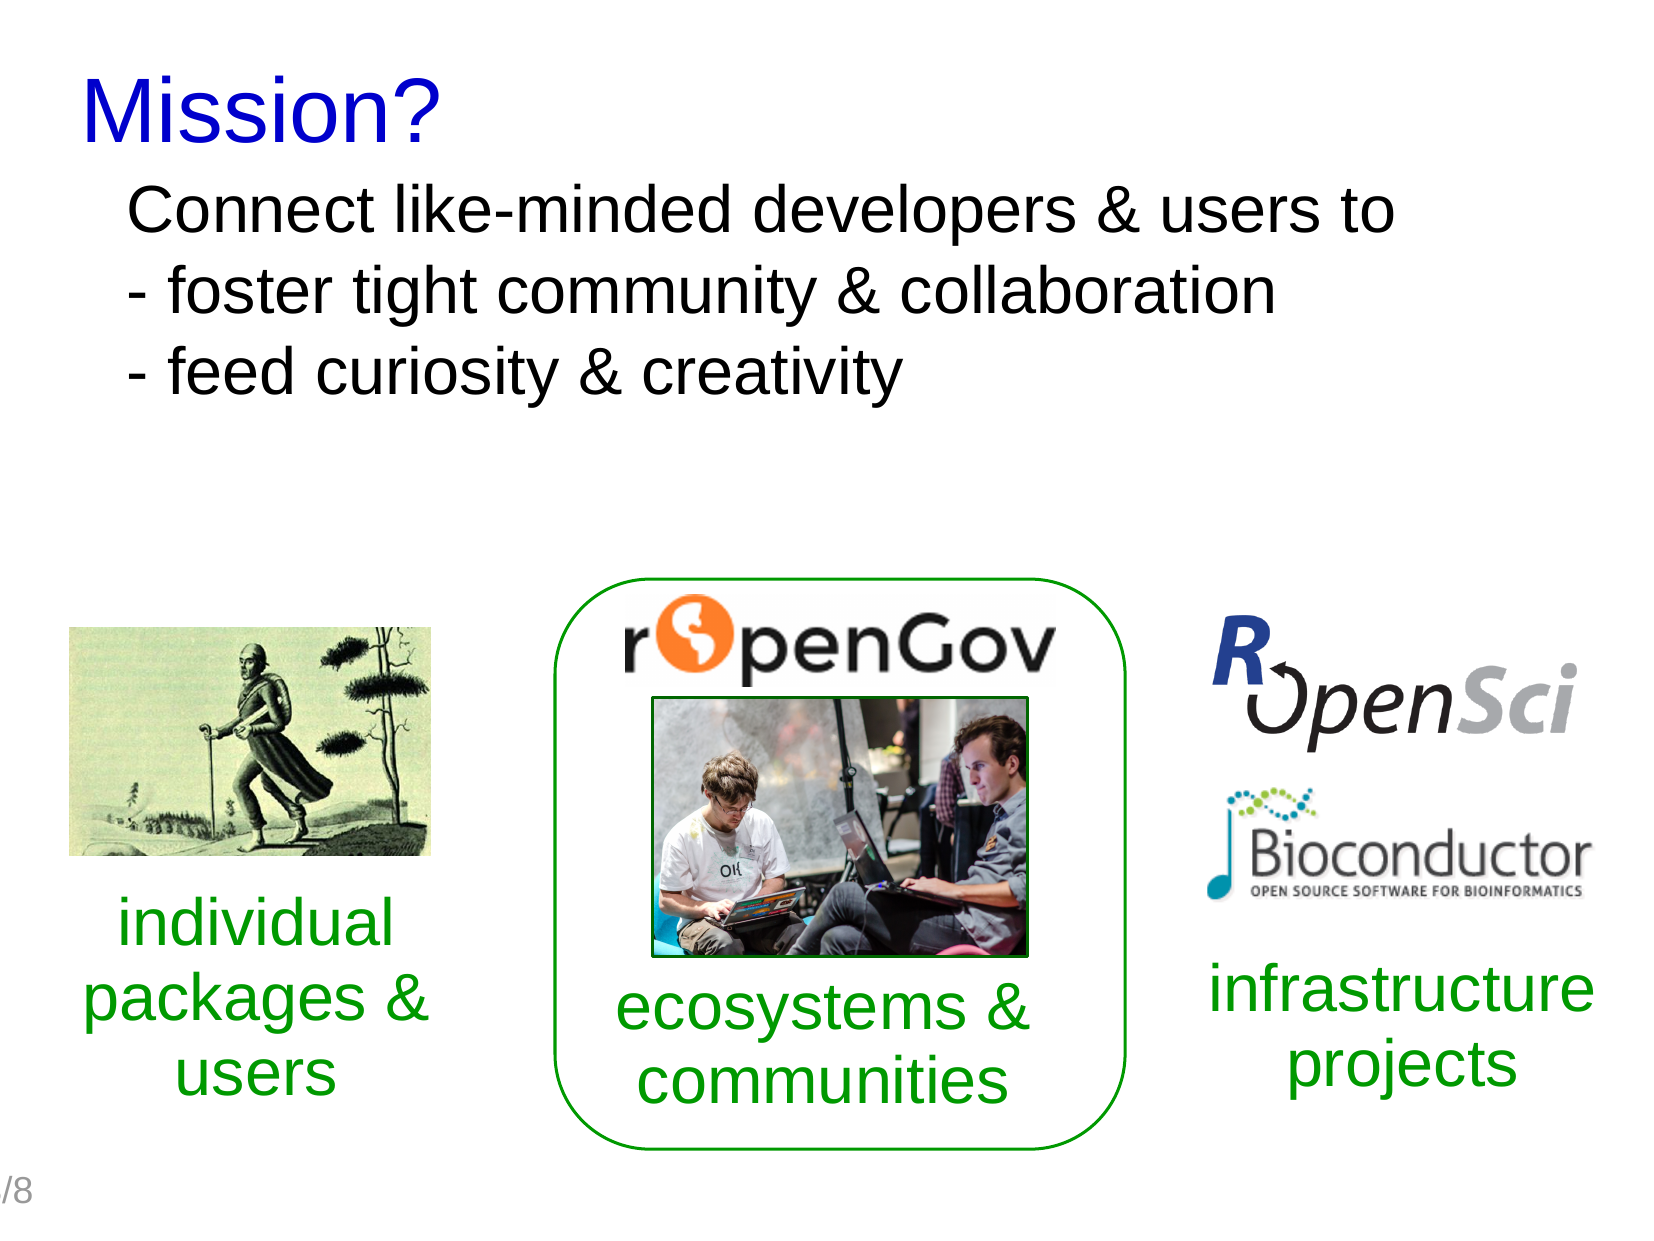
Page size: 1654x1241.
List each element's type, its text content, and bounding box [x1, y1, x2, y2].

list Connect like-minded developers & users to - foster tight community & collaboration - feed curiosity & creativity [126, 172, 1544, 502]
picture [1206, 609, 1582, 757]
text_box <number>/8 [0, 1162, 199, 1222]
picture [69, 627, 431, 856]
text_box individual packages & users [54, 885, 460, 1109]
text_box infrastructure projects [1191, 951, 1615, 1100]
picture [1206, 786, 1597, 904]
title Mission? [80, 59, 1569, 162]
text_box [555, 579, 1126, 1150]
